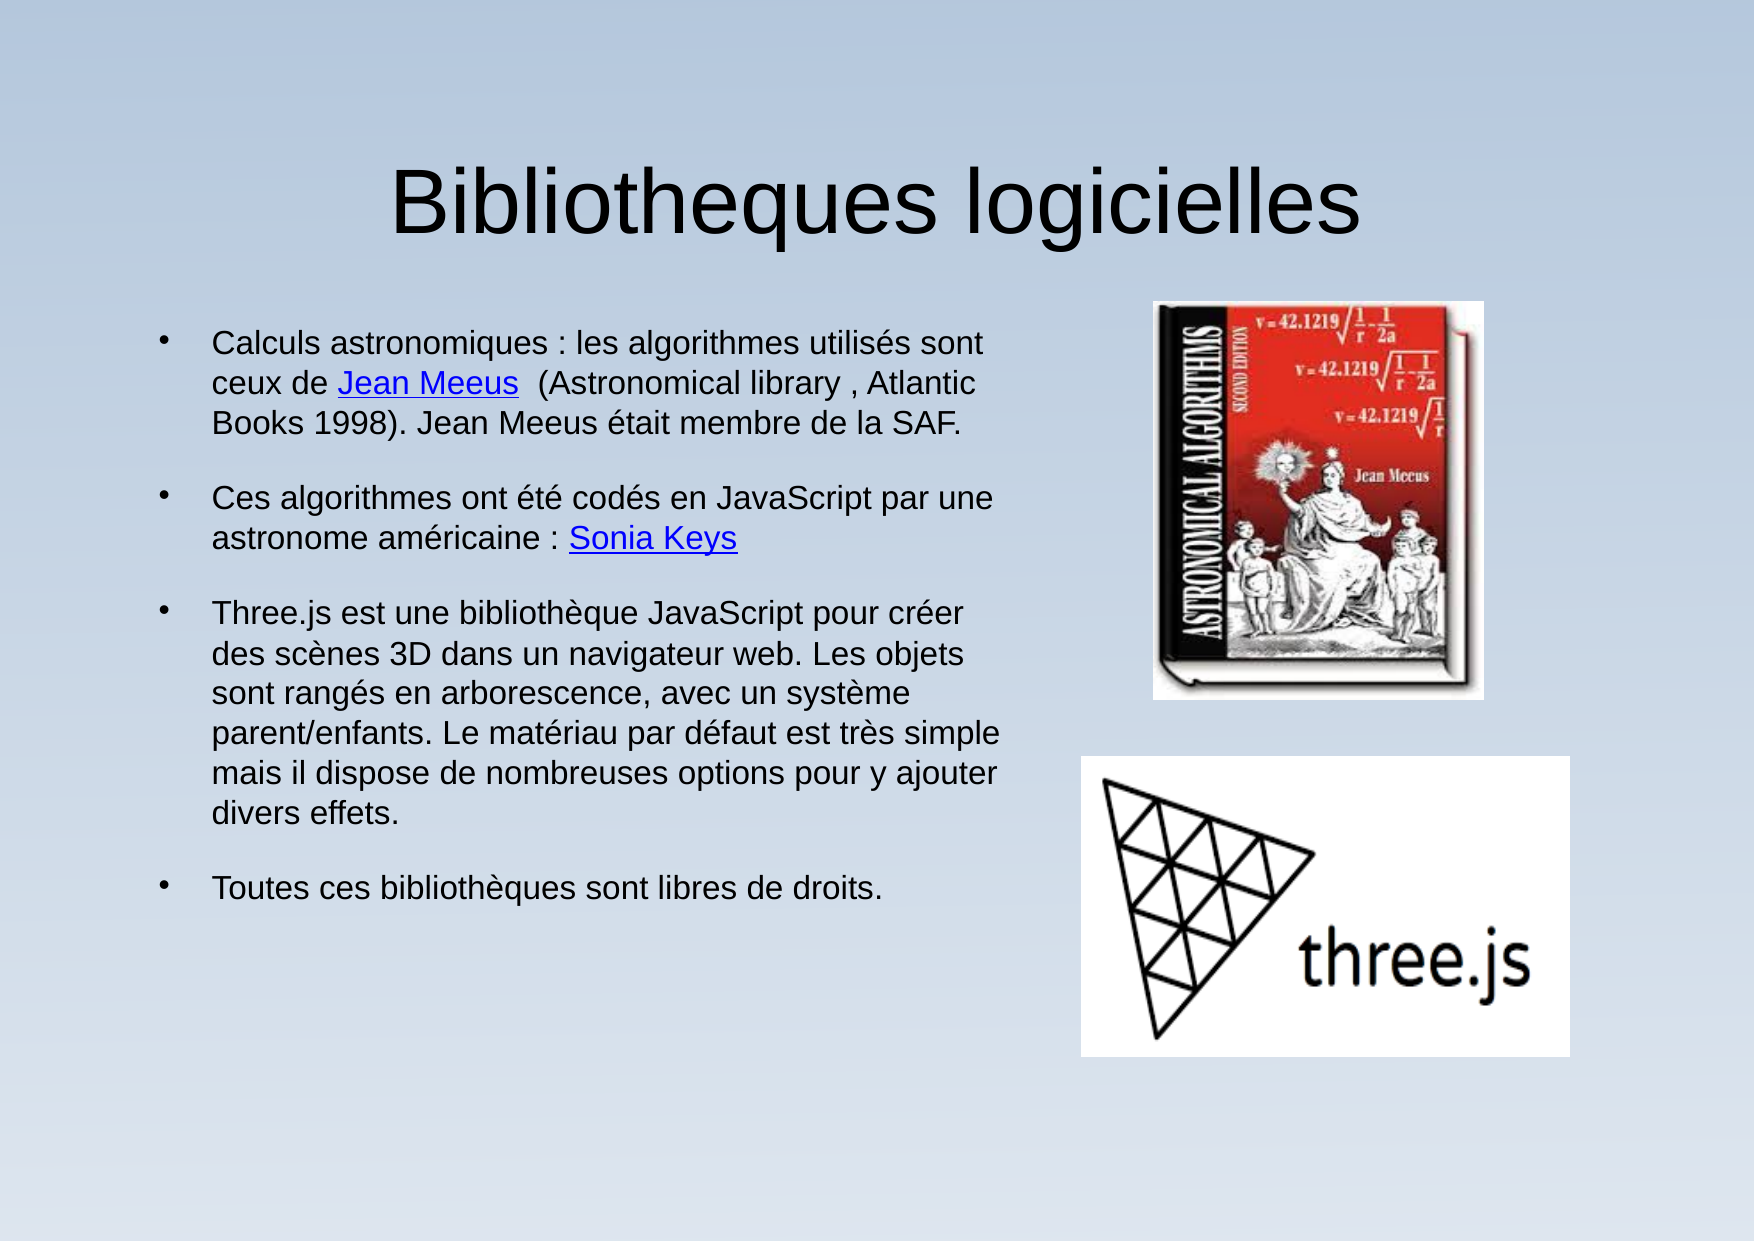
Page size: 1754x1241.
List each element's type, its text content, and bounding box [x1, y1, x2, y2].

picture [1153, 301, 1484, 700]
picture [1081, 756, 1570, 1057]
list Calculs astronomiques : les algorithmes utilisés sont ceux de Jean Meeus (Astronomical library , Atlantic Books 1998). Jean Meeus était membre de la SAF. Ces algorithmes ont été codés en JavaScript par une astronome américaine : Sonia Keys Three.js est une bibliothèque JavaScript pour créer des scènes 3D dans un navigateur web. Les objets sont rangés en arborescence, avec un système parent/enfants. Le matériau par défaut est très simple mais il dispose de nombreuses options pour y ajouter divers effets. Toutes ces bibliothèques sont libres de droits. [140, 321, 1023, 1021]
title Bibliotheques logicielles [140, 103, 1613, 291]
